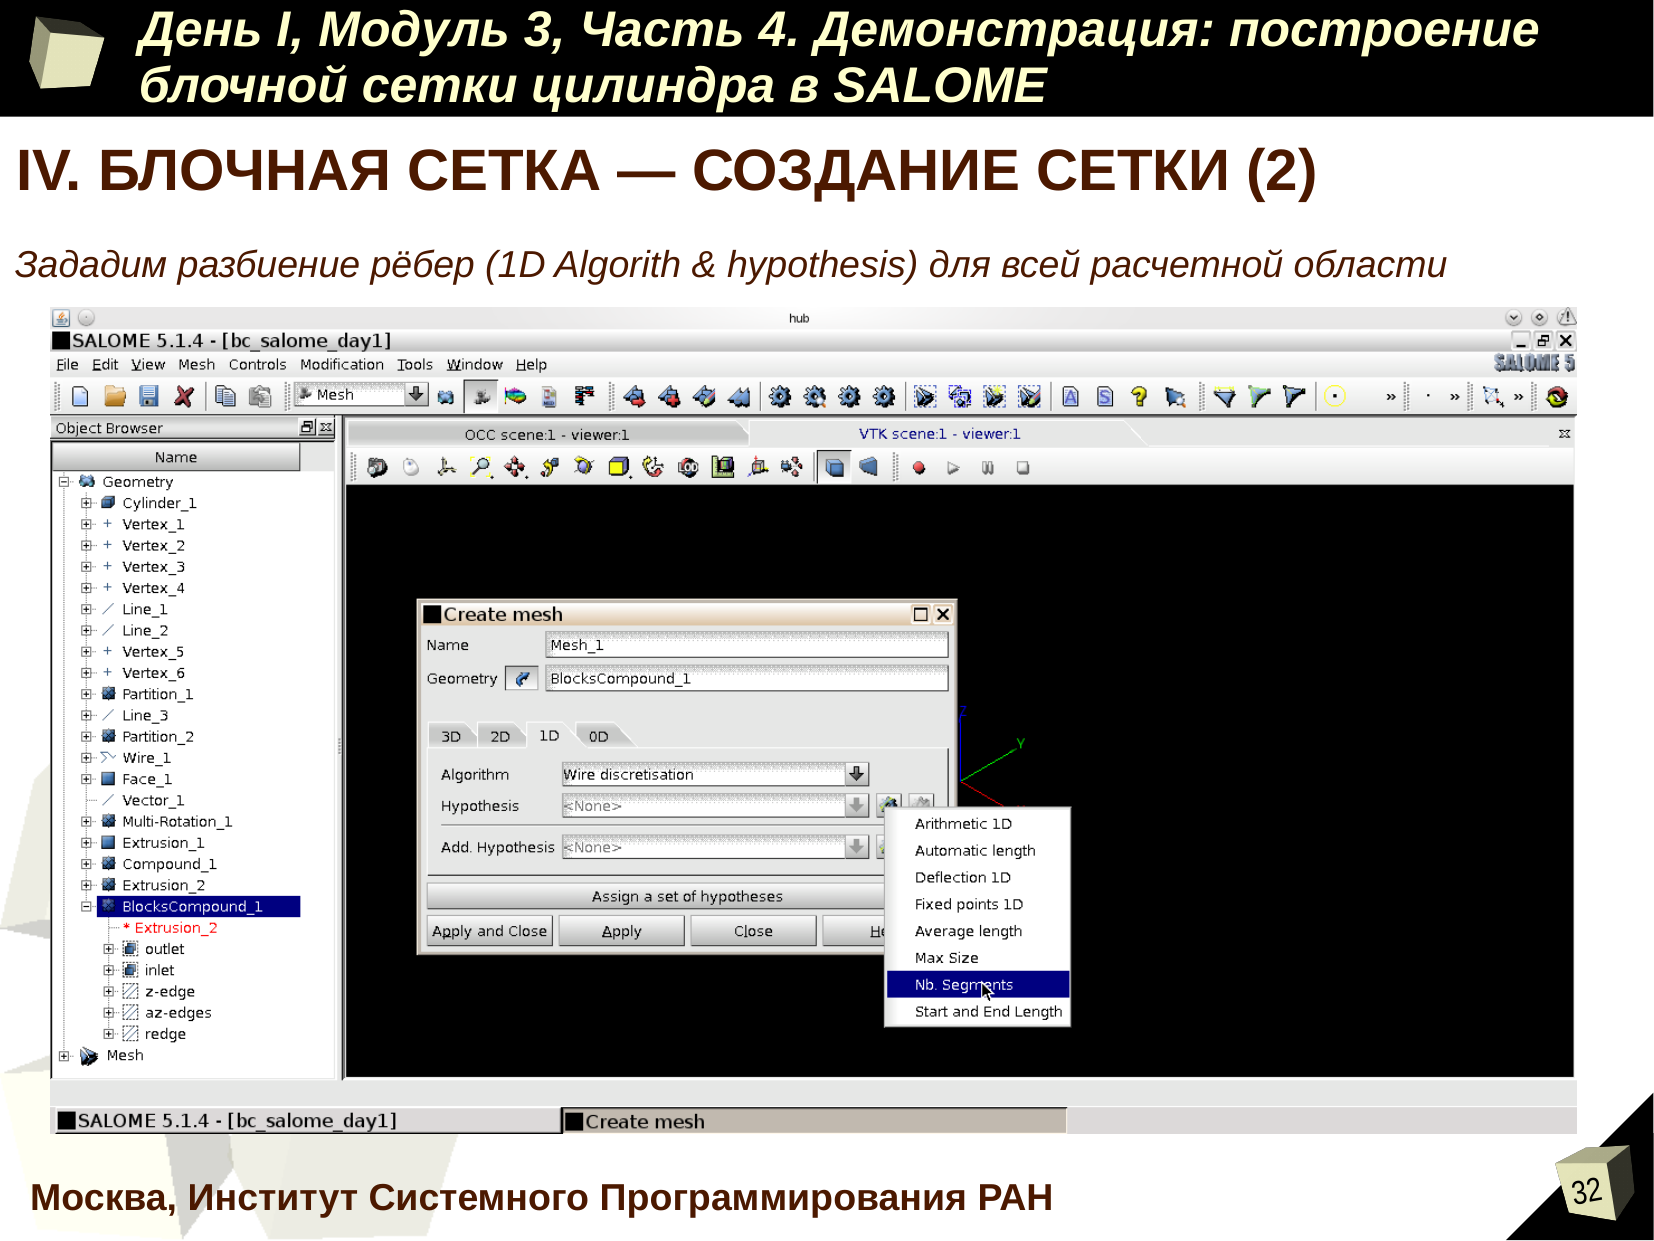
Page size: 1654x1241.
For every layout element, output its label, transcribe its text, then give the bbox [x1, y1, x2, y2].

text_box Зададим разбиение рёбер (1D Algorith & hypothesis) для всей расчетной области [0, 236, 1654, 294]
text_box IV. БЛОЧНАЯ СЕТКА — СОЗДАНИЕ СЕТКИ (2) [1, 130, 1654, 211]
picture [464, 1193, 472, 1198]
picture [0, 307, 1577, 1241]
